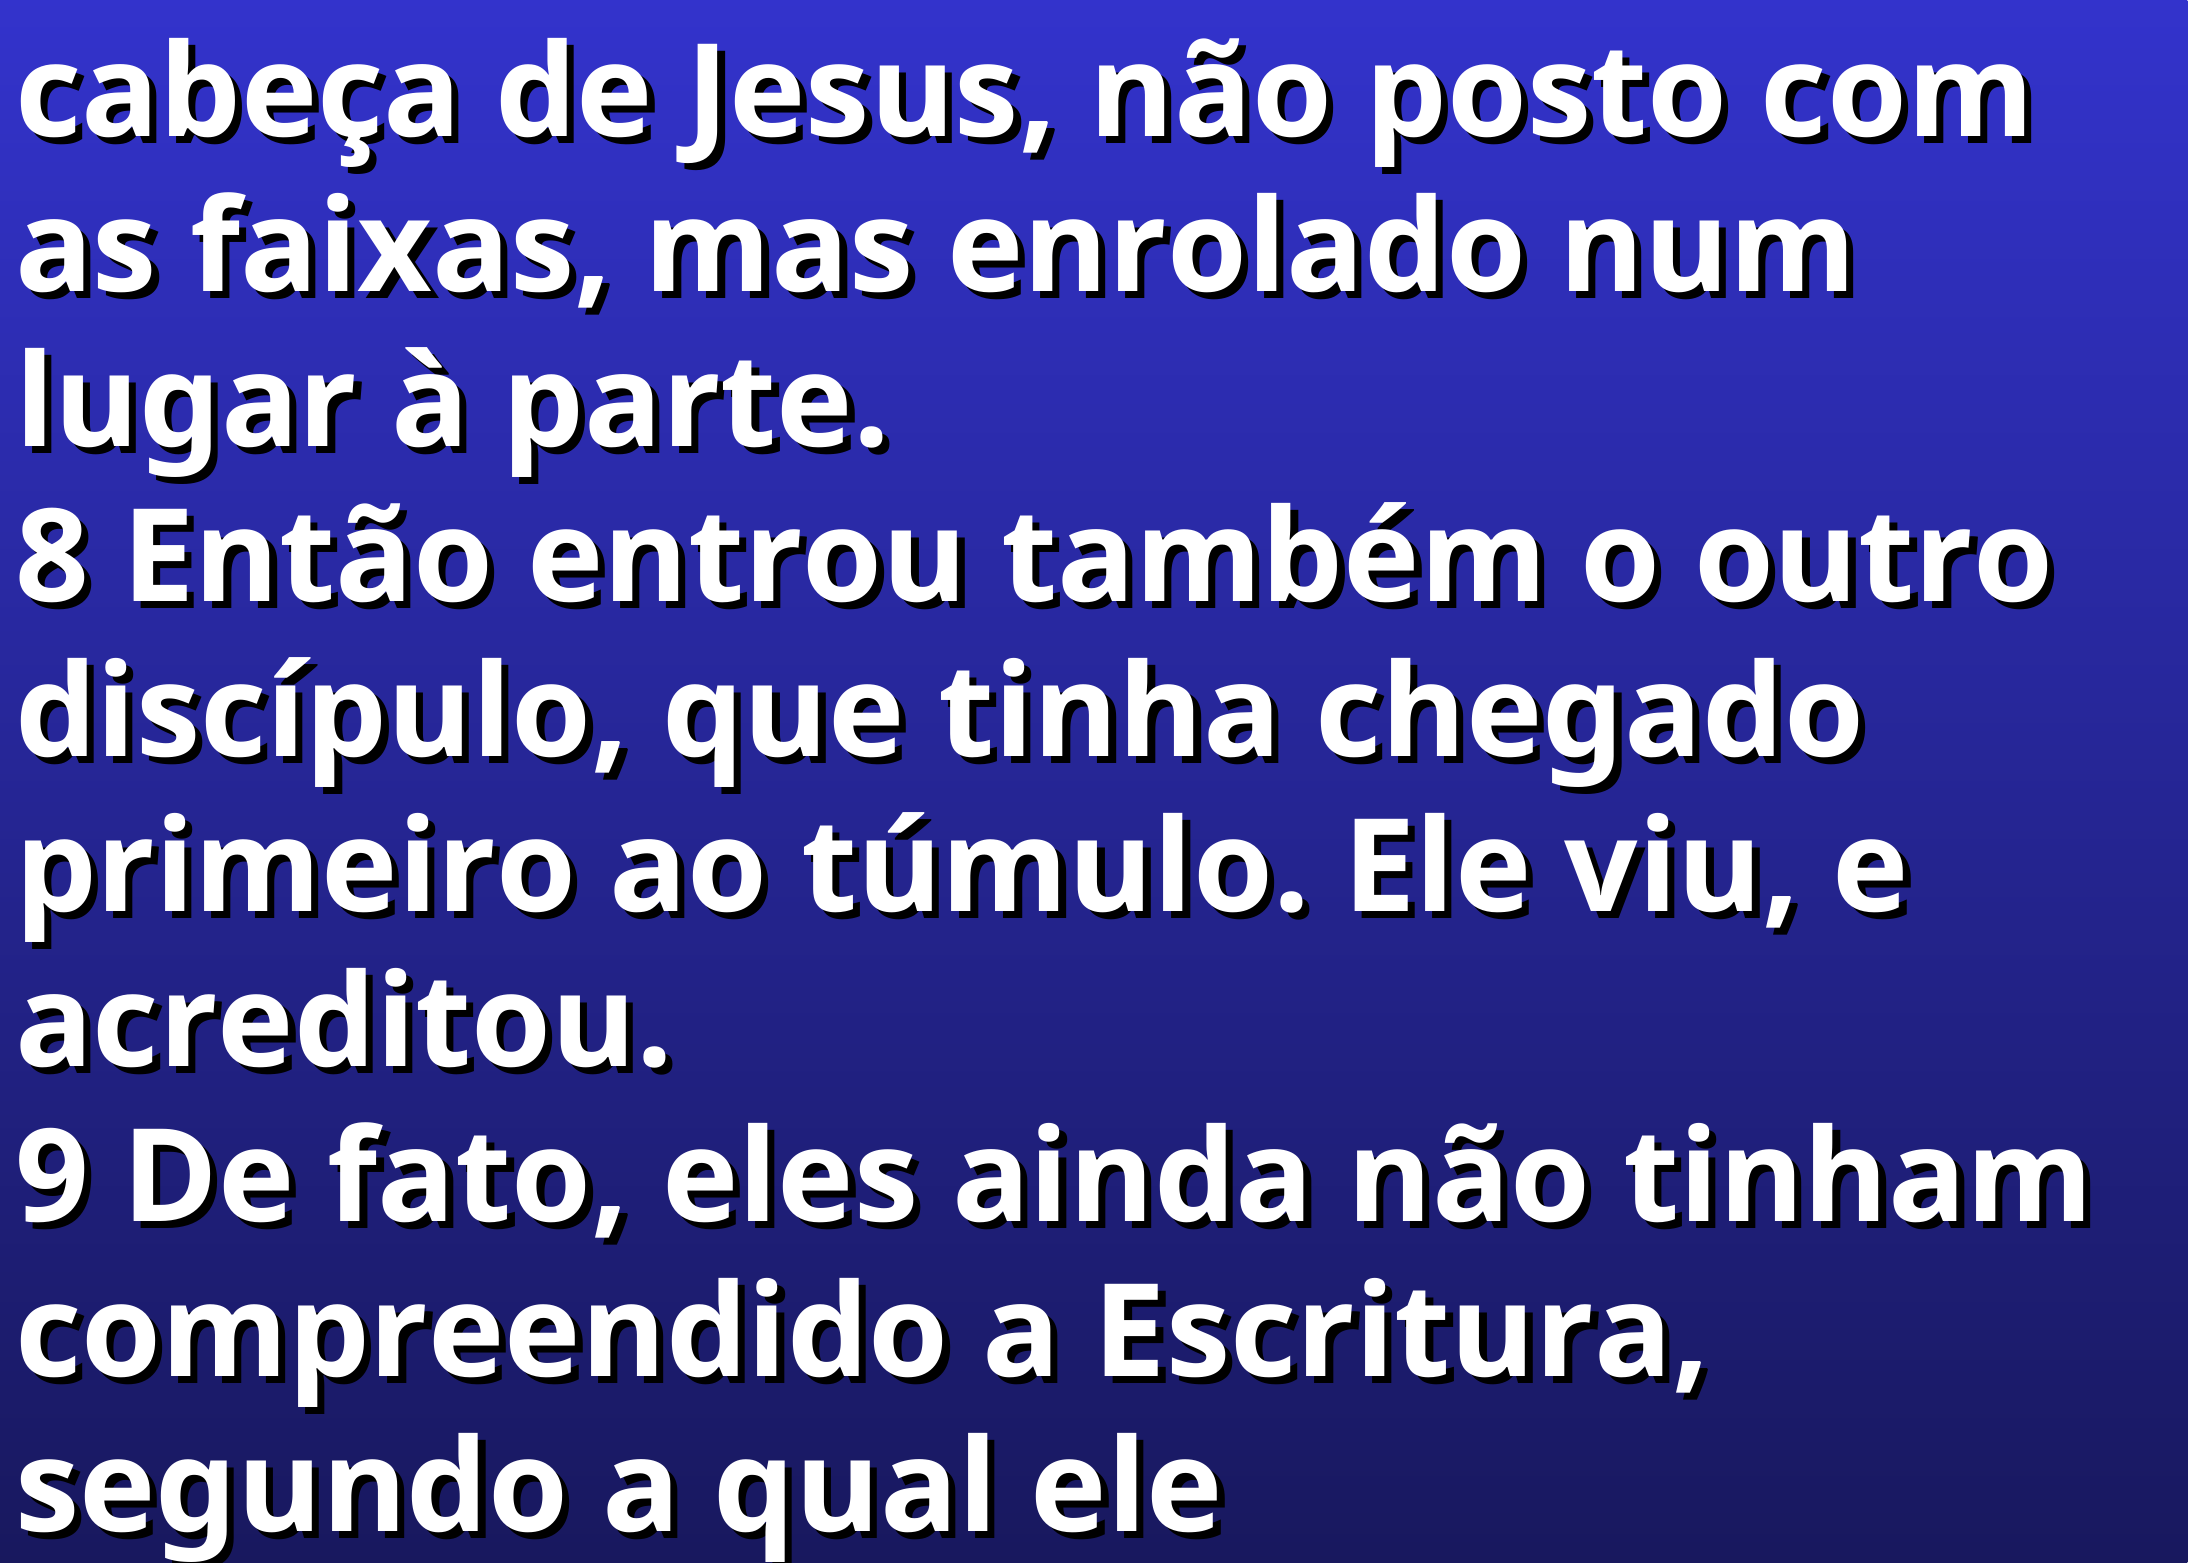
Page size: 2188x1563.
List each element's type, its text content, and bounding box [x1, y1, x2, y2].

text_box cabeça de Jesus, não posto com as faixas, mas enrolado num lugar à parte. 8 Então entrou também o outro discípulo, que tinha chegado primeiro ao túmulo. Ele viu, e acreditou. 9 De fato, eles ainda não tinham compreendido a Escritura, segundo a qual ele [0, 0, 2188, 1563]
